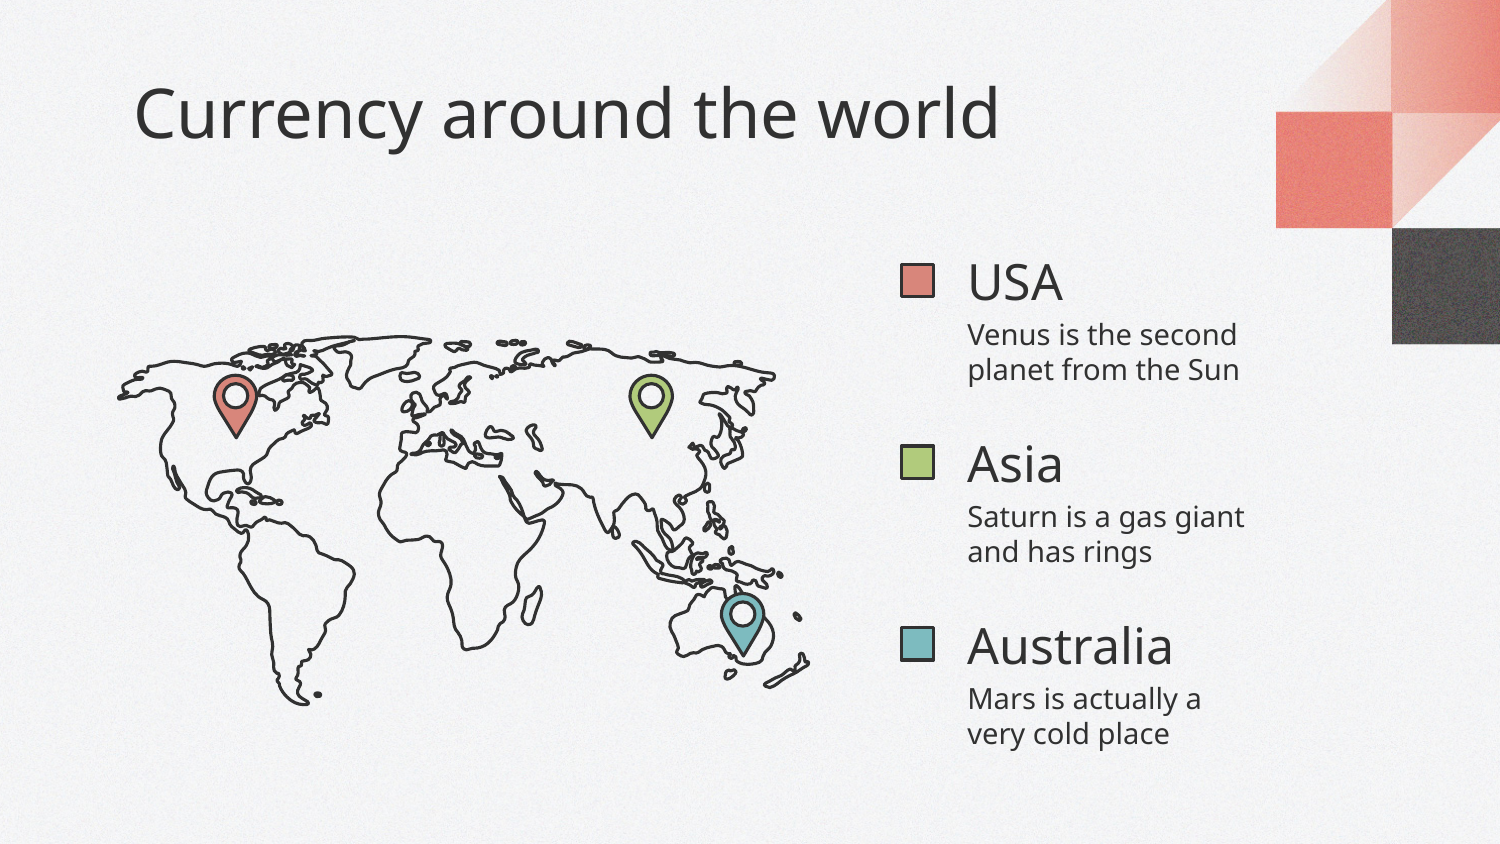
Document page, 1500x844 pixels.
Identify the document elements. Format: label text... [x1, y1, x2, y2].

text_box [901, 627, 934, 661]
picture [0, 0, 1500, 844]
text_box Mars is actually a very cold place [952, 675, 1276, 755]
text_box [214, 375, 257, 438]
text_box Asia [952, 430, 1276, 493]
text_box [901, 264, 934, 297]
text_box Venus is the second planet from the Sun [952, 311, 1276, 392]
text_box Australia [952, 612, 1276, 675]
text_box [721, 593, 764, 657]
title Currency around the world [118, 63, 1159, 158]
text_box Saturn is a gas giant and has rings [952, 493, 1276, 574]
text_box USA [952, 249, 1276, 311]
text_box [901, 446, 934, 479]
text_box [629, 375, 673, 438]
